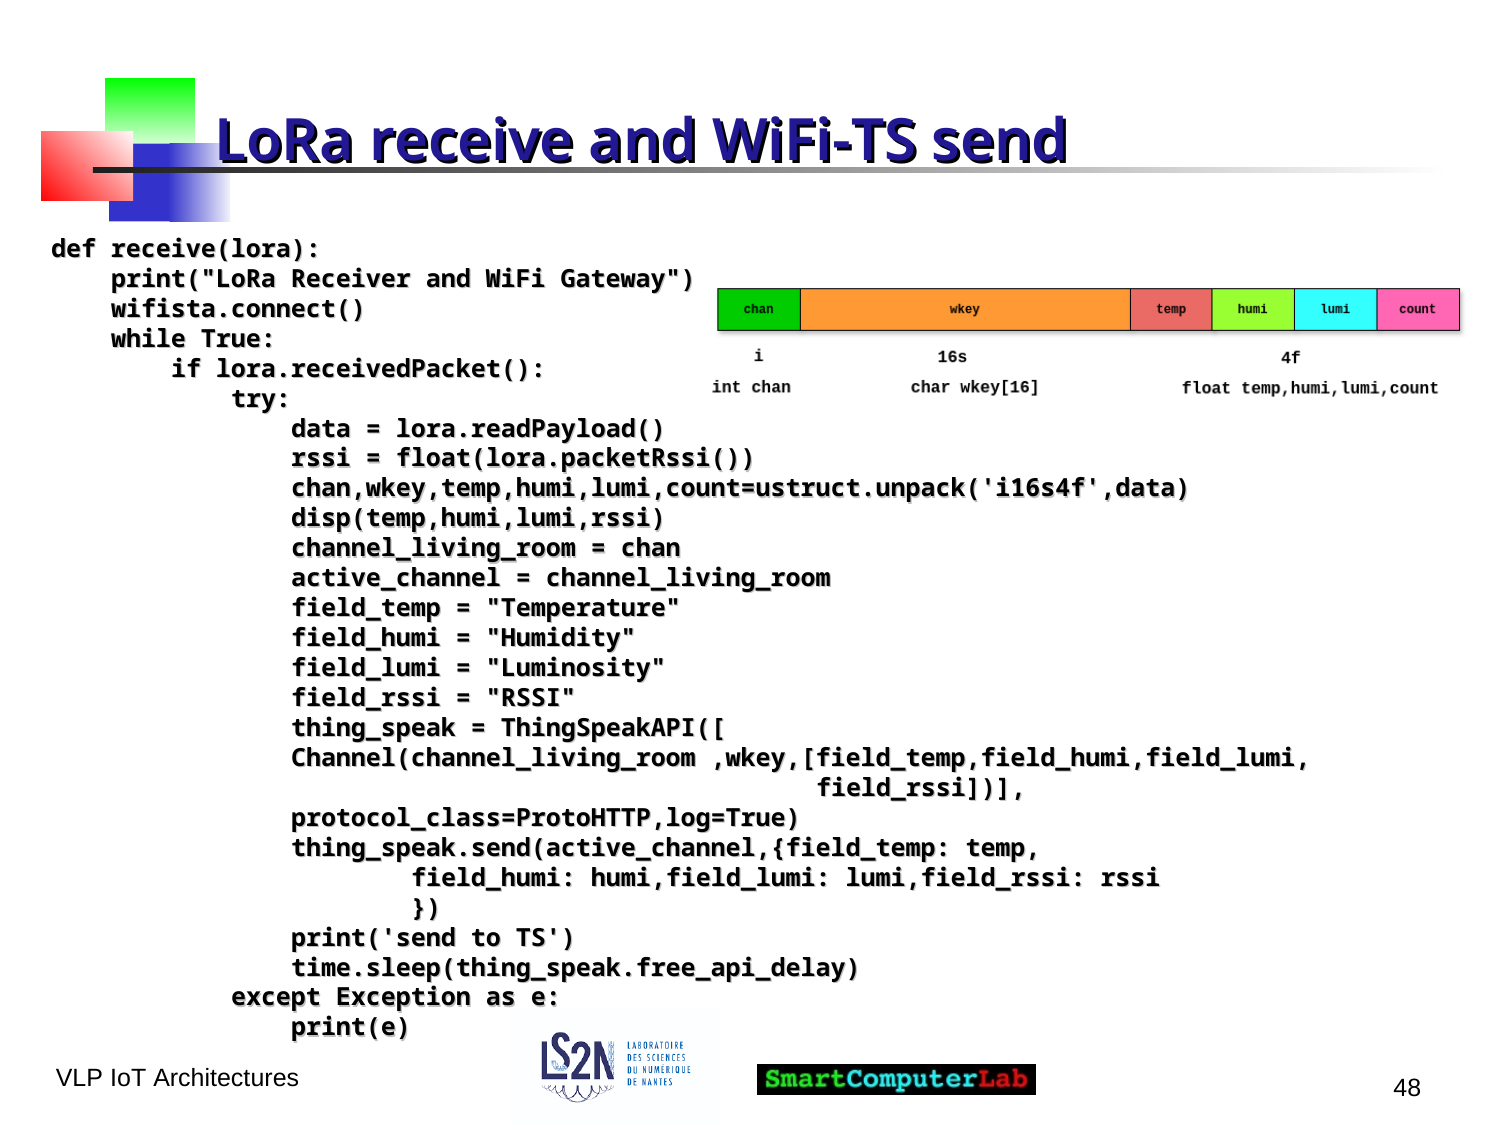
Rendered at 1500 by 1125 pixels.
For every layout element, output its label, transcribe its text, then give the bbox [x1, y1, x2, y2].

title LoRa receive and WiFi-TS send [199, 84, 1424, 180]
picture [757, 1079, 1036, 1095]
picture [705, 284, 1491, 406]
picture [510, 1079, 721, 1125]
text_box def receive(lora): print("LoRa Receiver and WiFi Gateway") wifista.connect() while True: if lora.receivedPacket(): try: data = lora.readPayload() rssi = float(lora.packetRssi()) chan,wkey,temp,humi,lumi,count=ustruct.unpack('i16s4f',data) disp(temp,humi,lumi,rssi) channel_living_room = chan active_channel = channel_living_room field_temp = "Temperature" field_humi = "Humidity" field_lumi = "Luminosity" field_rssi = "RSSI" thing_speak = ThingSpeakAPI([ Channel(channel_living_room ,wkey,[field_temp,field_humi,field_lumi, field_rssi])], protocol_class=ProtoHTTP,log=True) thing_speak.send(active_channel,{field_temp: temp, field_humi: humi,field_lumi: lumi,field_rssi: rssi }) print('send to TS') time.sleep(thing_speak.free_api_delay) except Exception as e: print(e) [36, 224, 1462, 1079]
